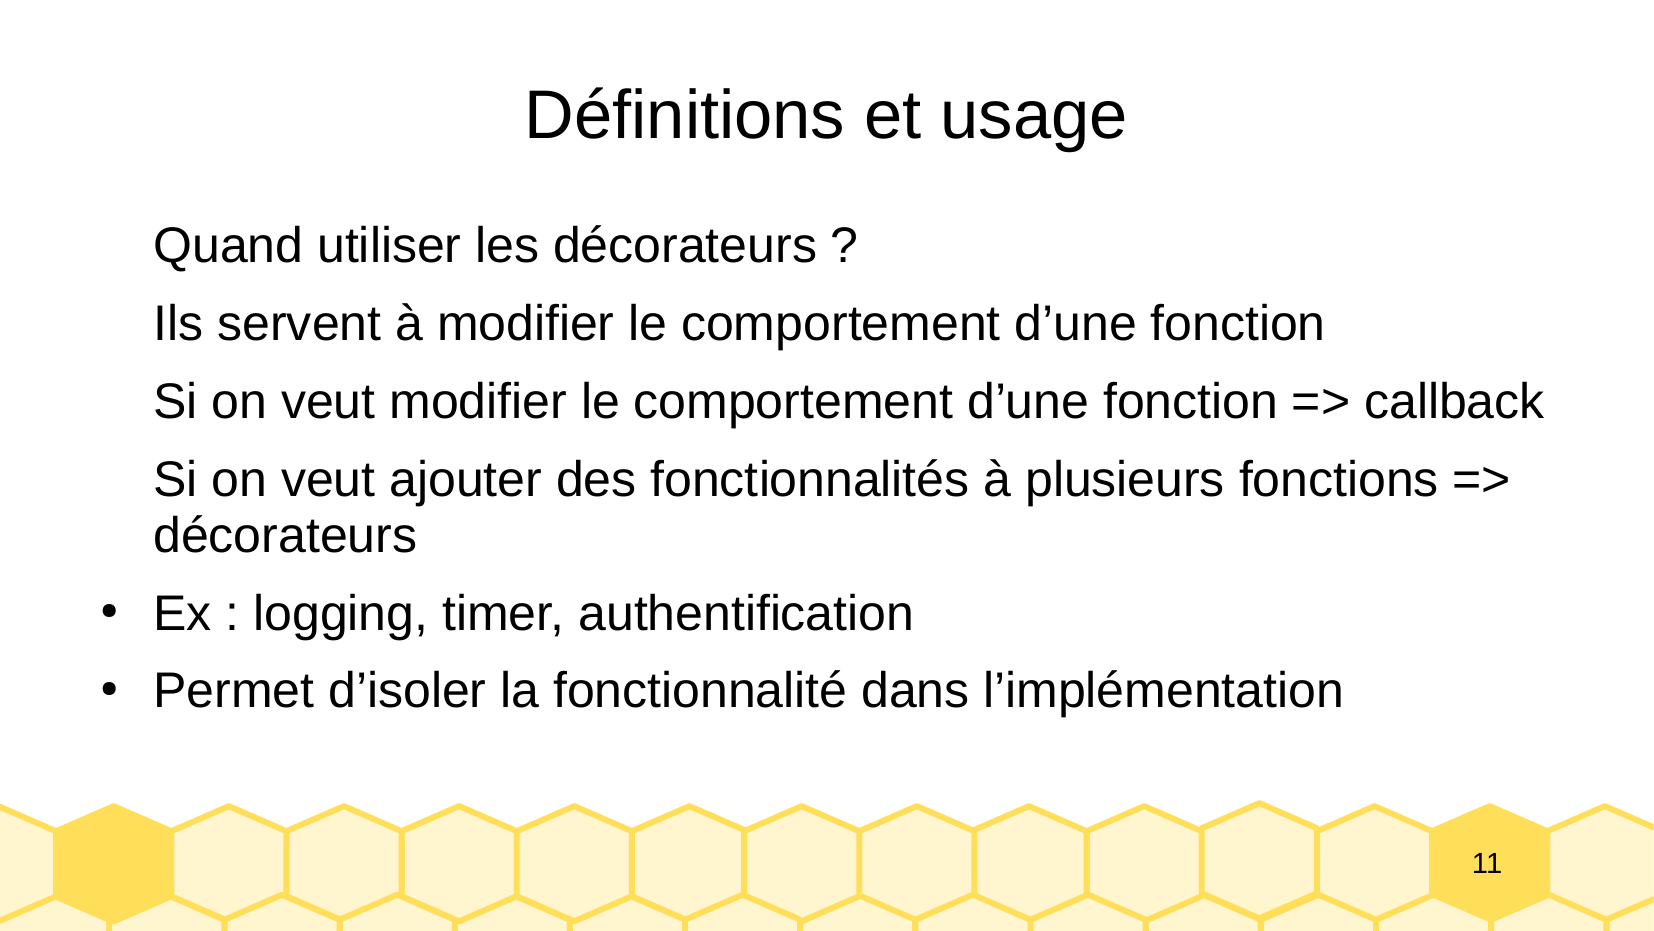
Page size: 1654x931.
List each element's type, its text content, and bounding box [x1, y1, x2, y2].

title Définitions et usage [82, 37, 1571, 193]
list Quand utiliser les décorateurs ? Ils servent à modifier le comportement d’une fonction Si on veut modifier le comportement d’une fonction => callback Si on veut ajouter des fonctionnalités à plusieurs fonctions => décorateurs Ex : logging, timer, authentification Permet d’isoler la fonctionnalité dans l’implémentation [82, 217, 1571, 758]
